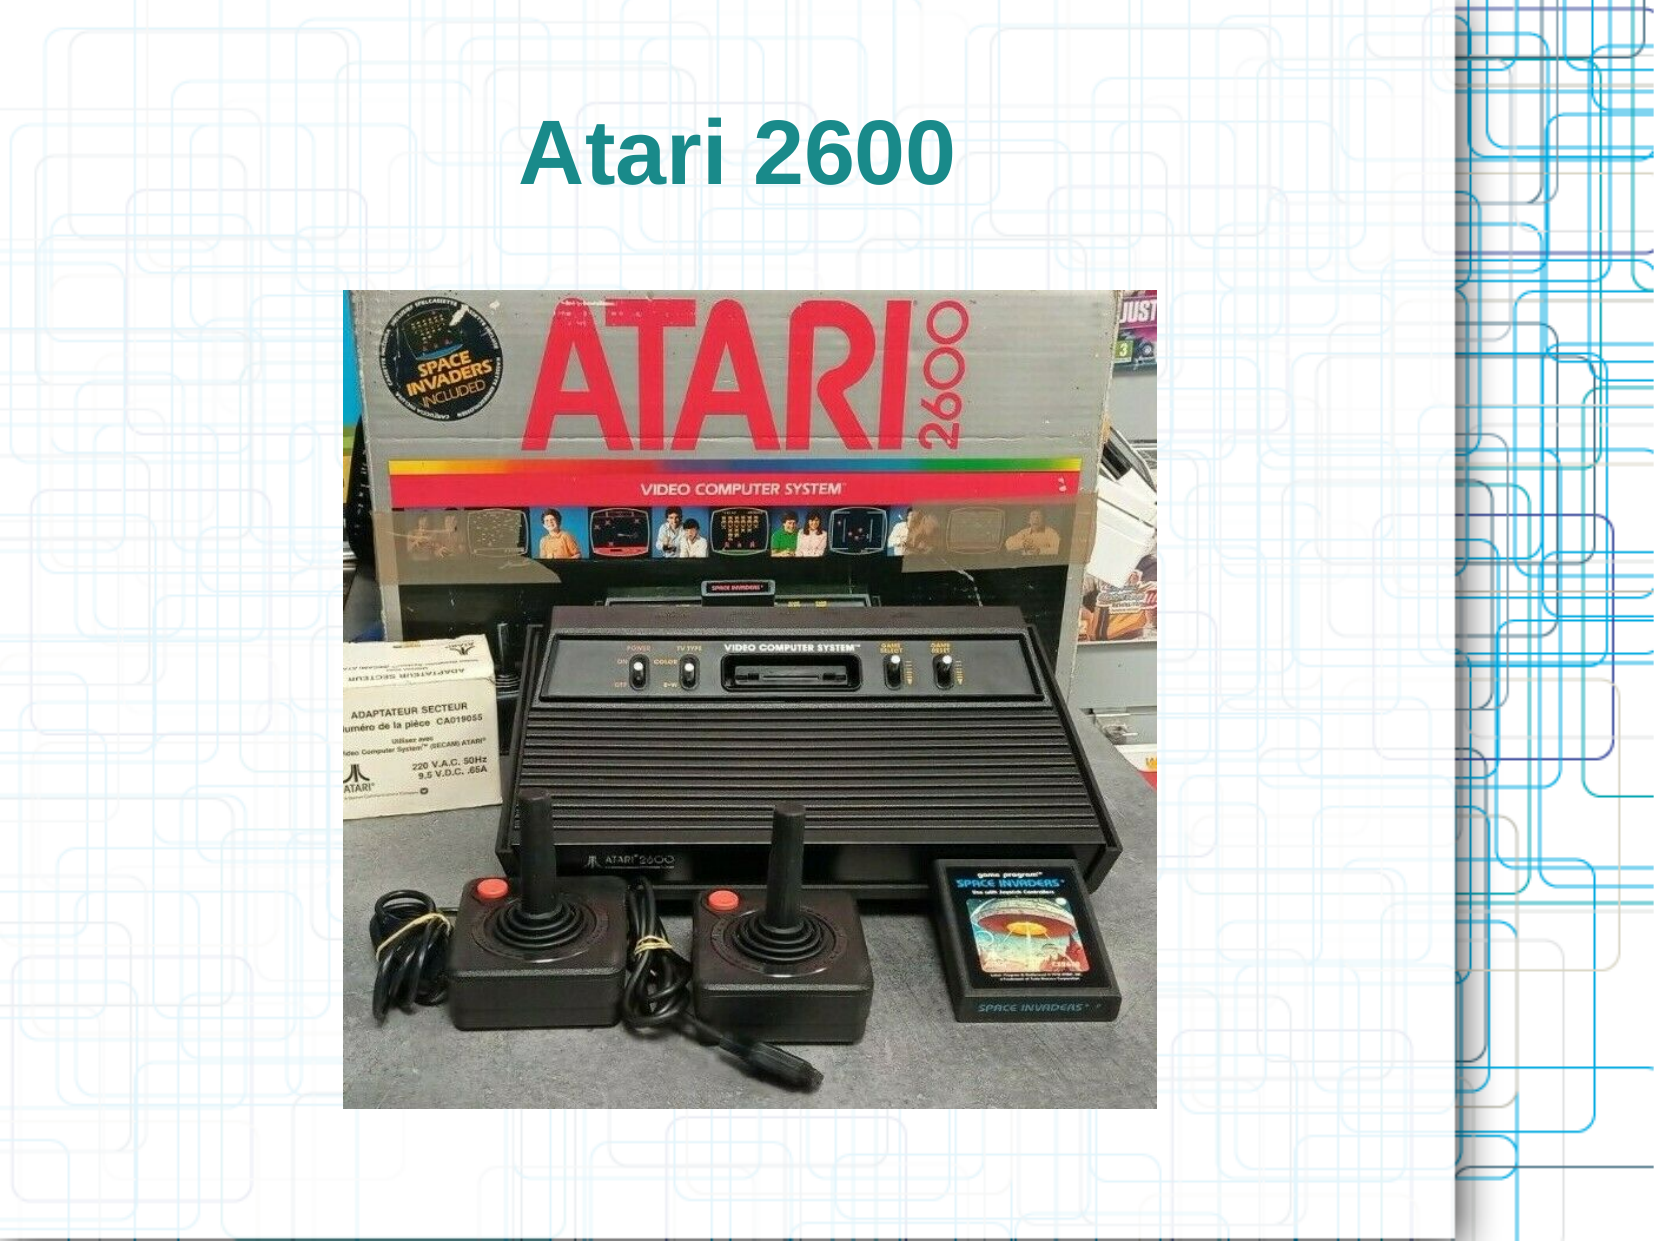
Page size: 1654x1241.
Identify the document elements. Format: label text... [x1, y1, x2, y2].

picture [0, 0, 1654, 1241]
title Atari 2600 [59, 49, 1418, 257]
